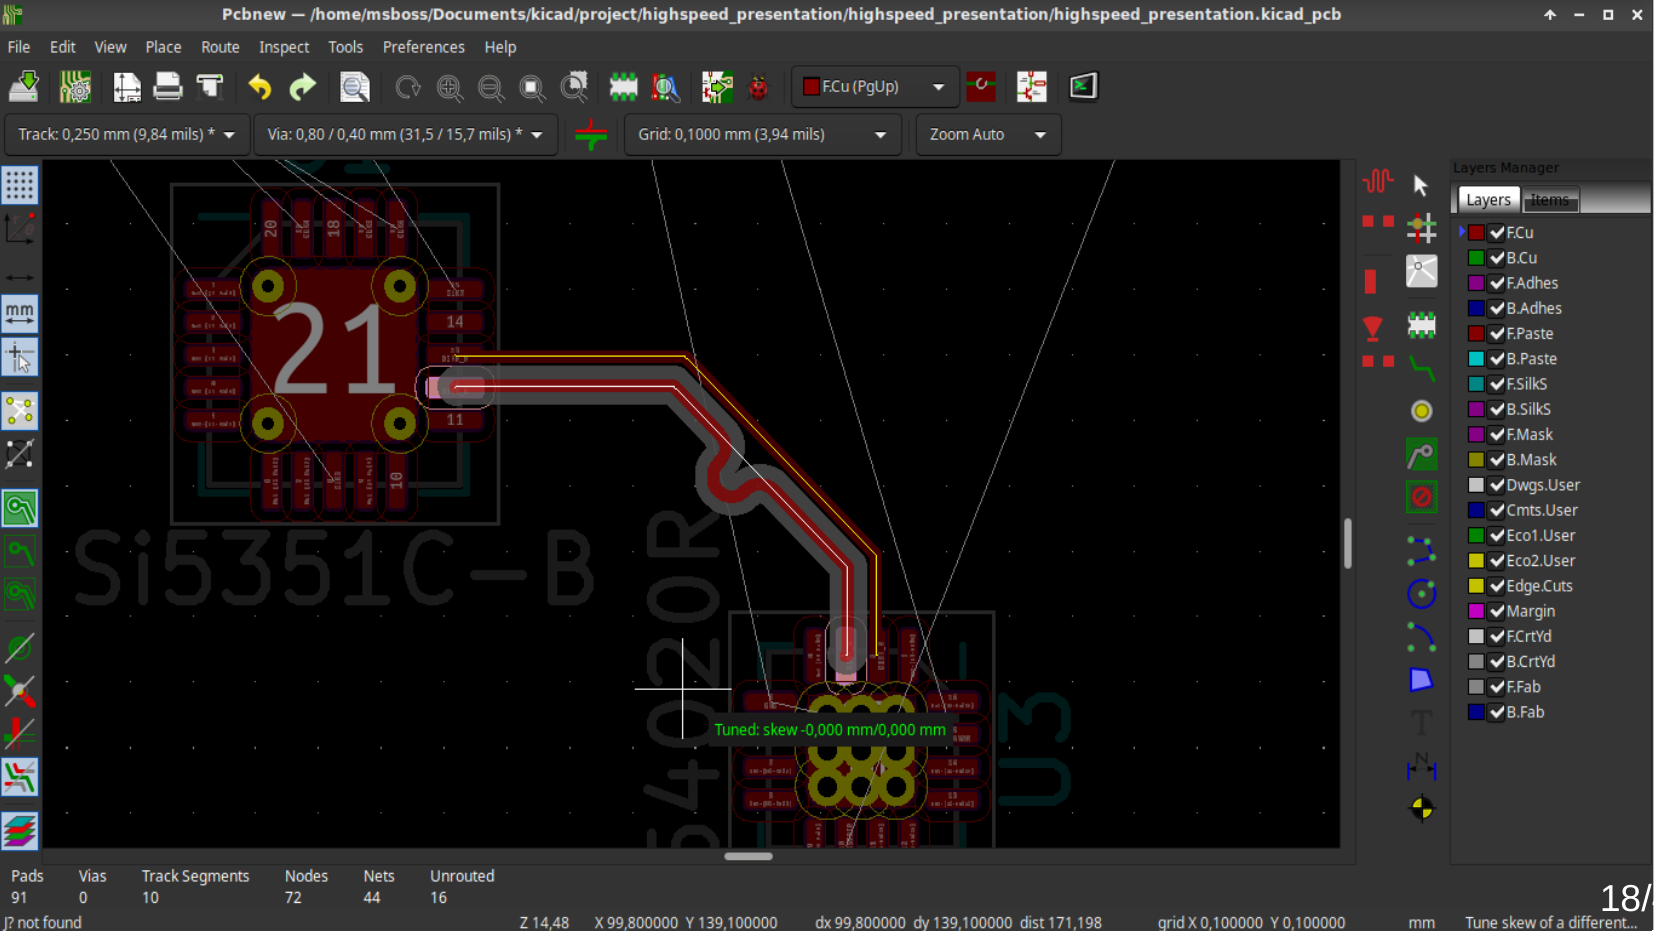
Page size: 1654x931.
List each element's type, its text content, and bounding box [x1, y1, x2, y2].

picture [0, 0, 1652, 931]
text_box 1/46 [1515, 870, 1649, 927]
